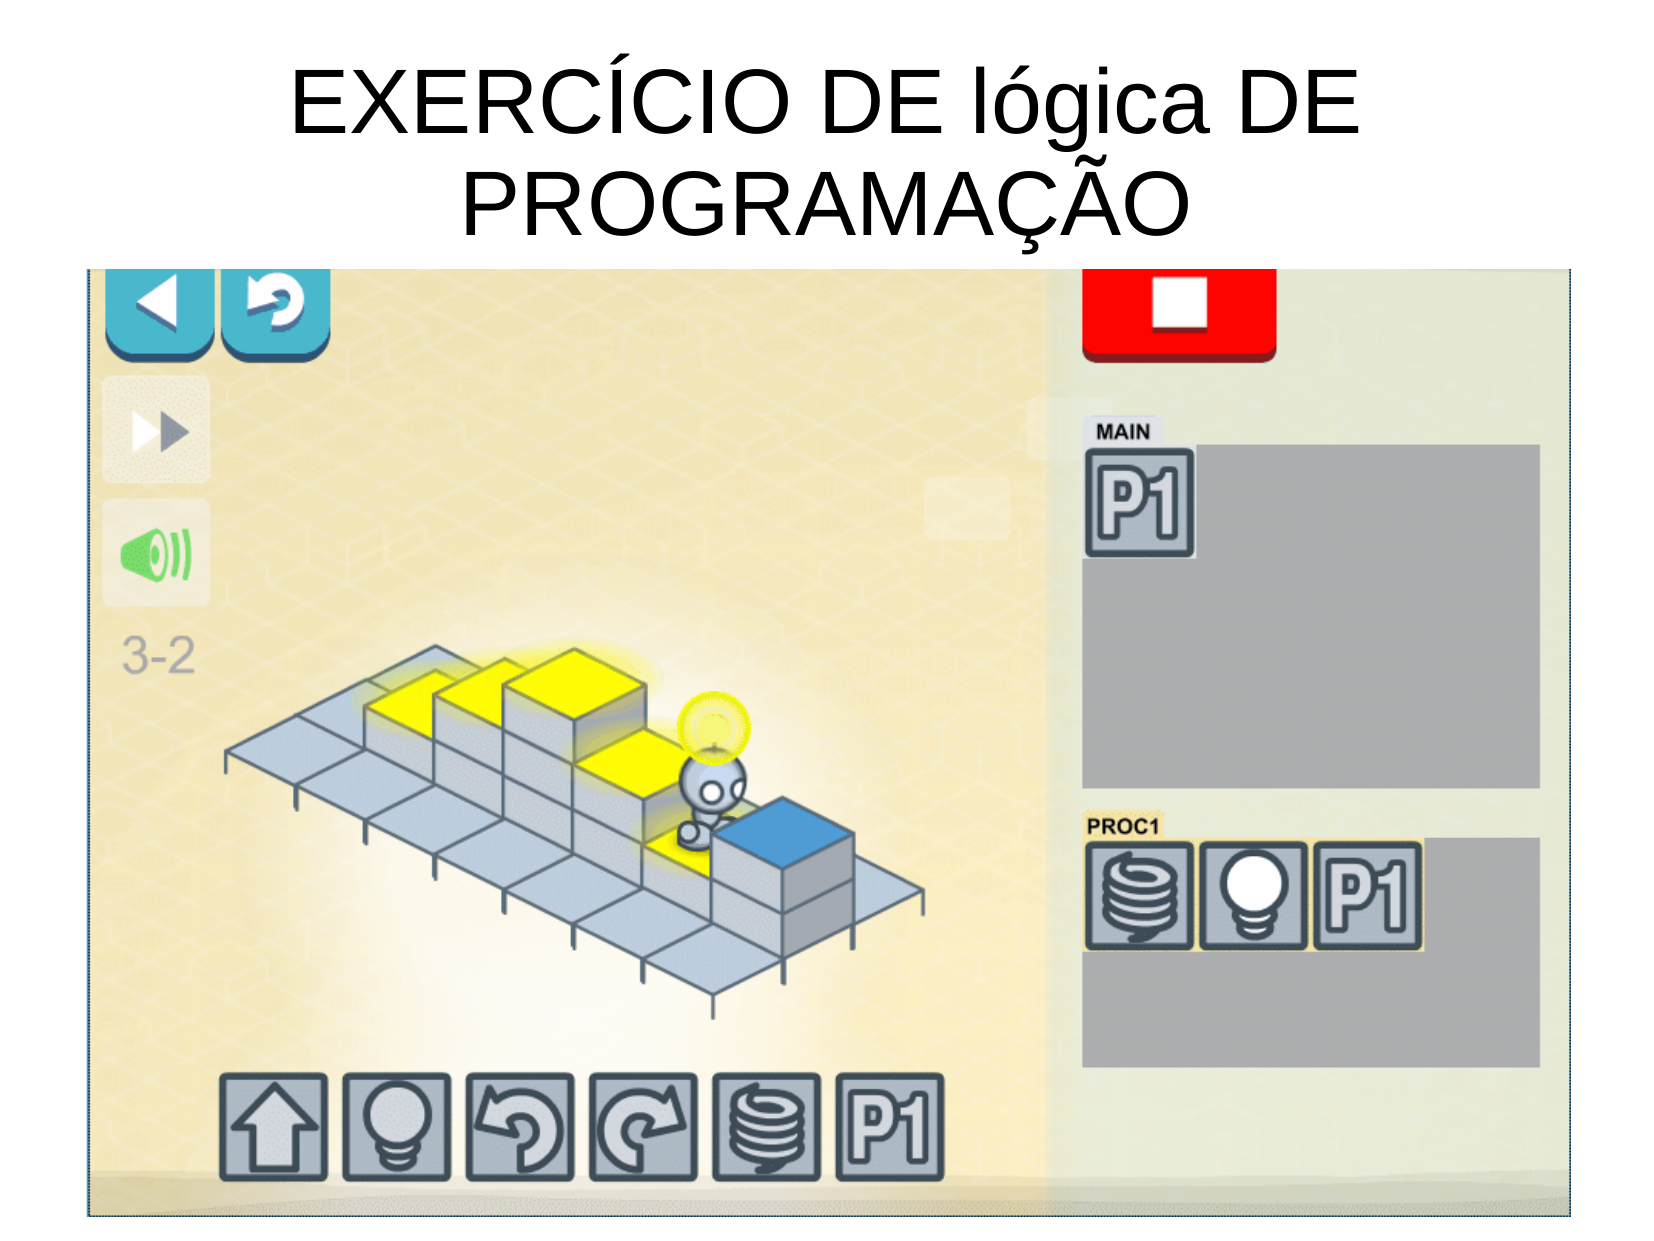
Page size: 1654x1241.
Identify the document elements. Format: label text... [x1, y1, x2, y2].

title EXERCÍCIO DE lógica DE PROGRAMAÇÃO [82, 49, 1571, 257]
picture [82, 269, 1571, 1217]
